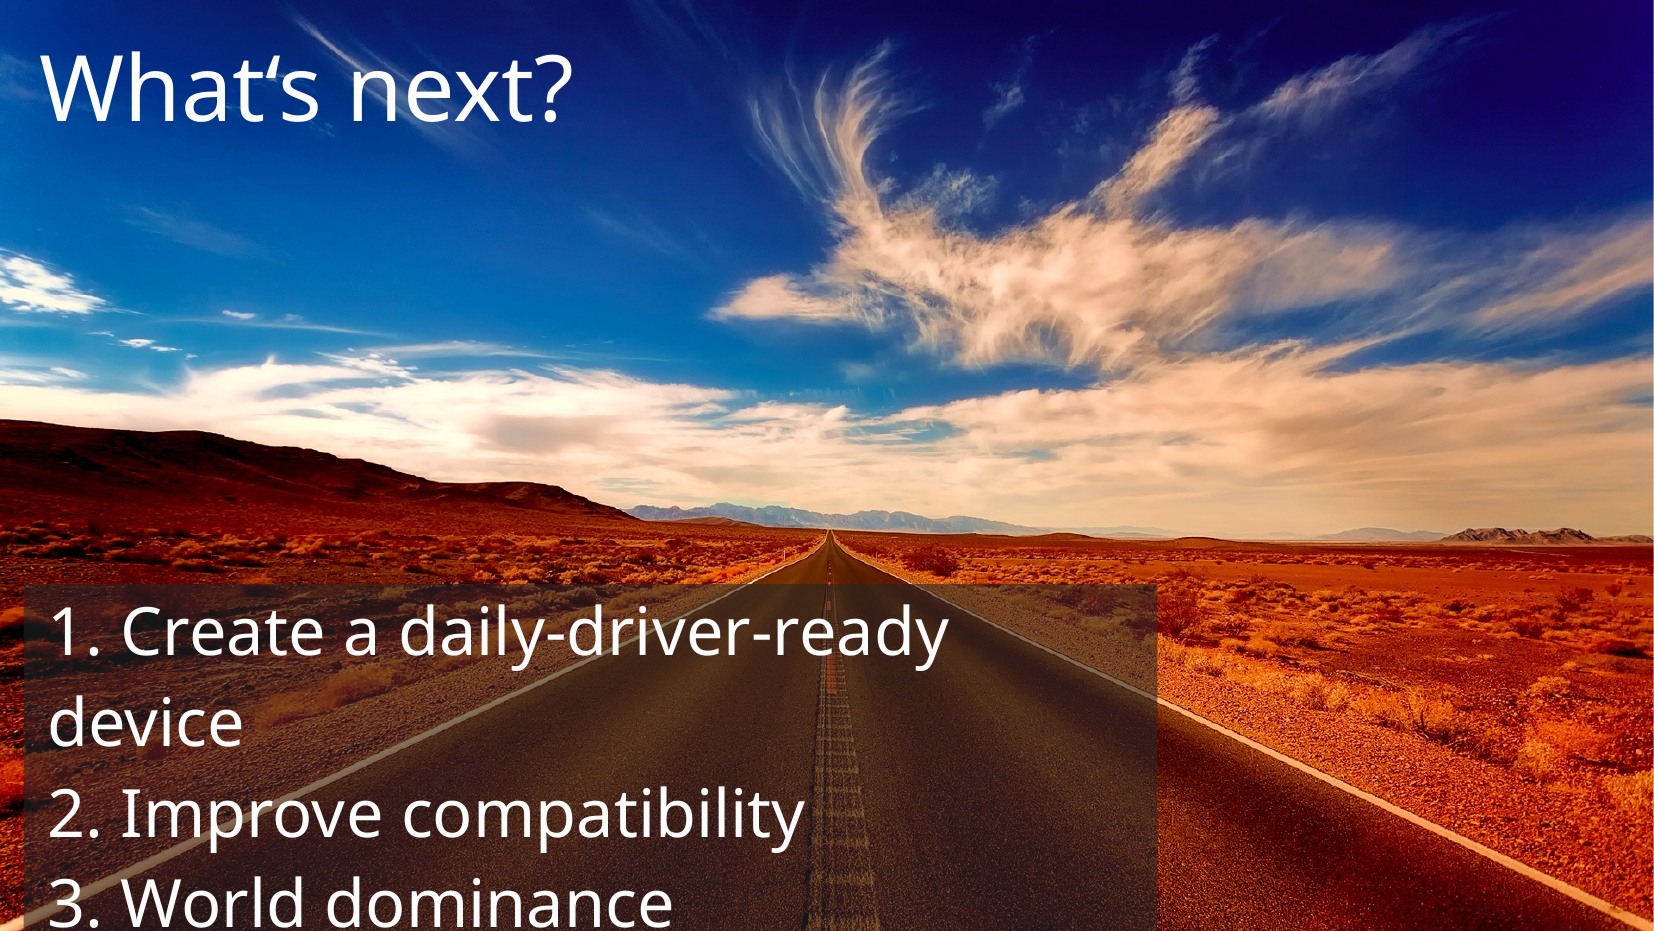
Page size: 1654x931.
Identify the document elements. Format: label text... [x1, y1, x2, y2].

title What‘s next? [0, 0, 1052, 189]
text_box 1. Create a daily-driver-ready device 2. Improve compatibility 3. World dominance [23, 637, 1158, 894]
picture [0, 0, 1654, 931]
